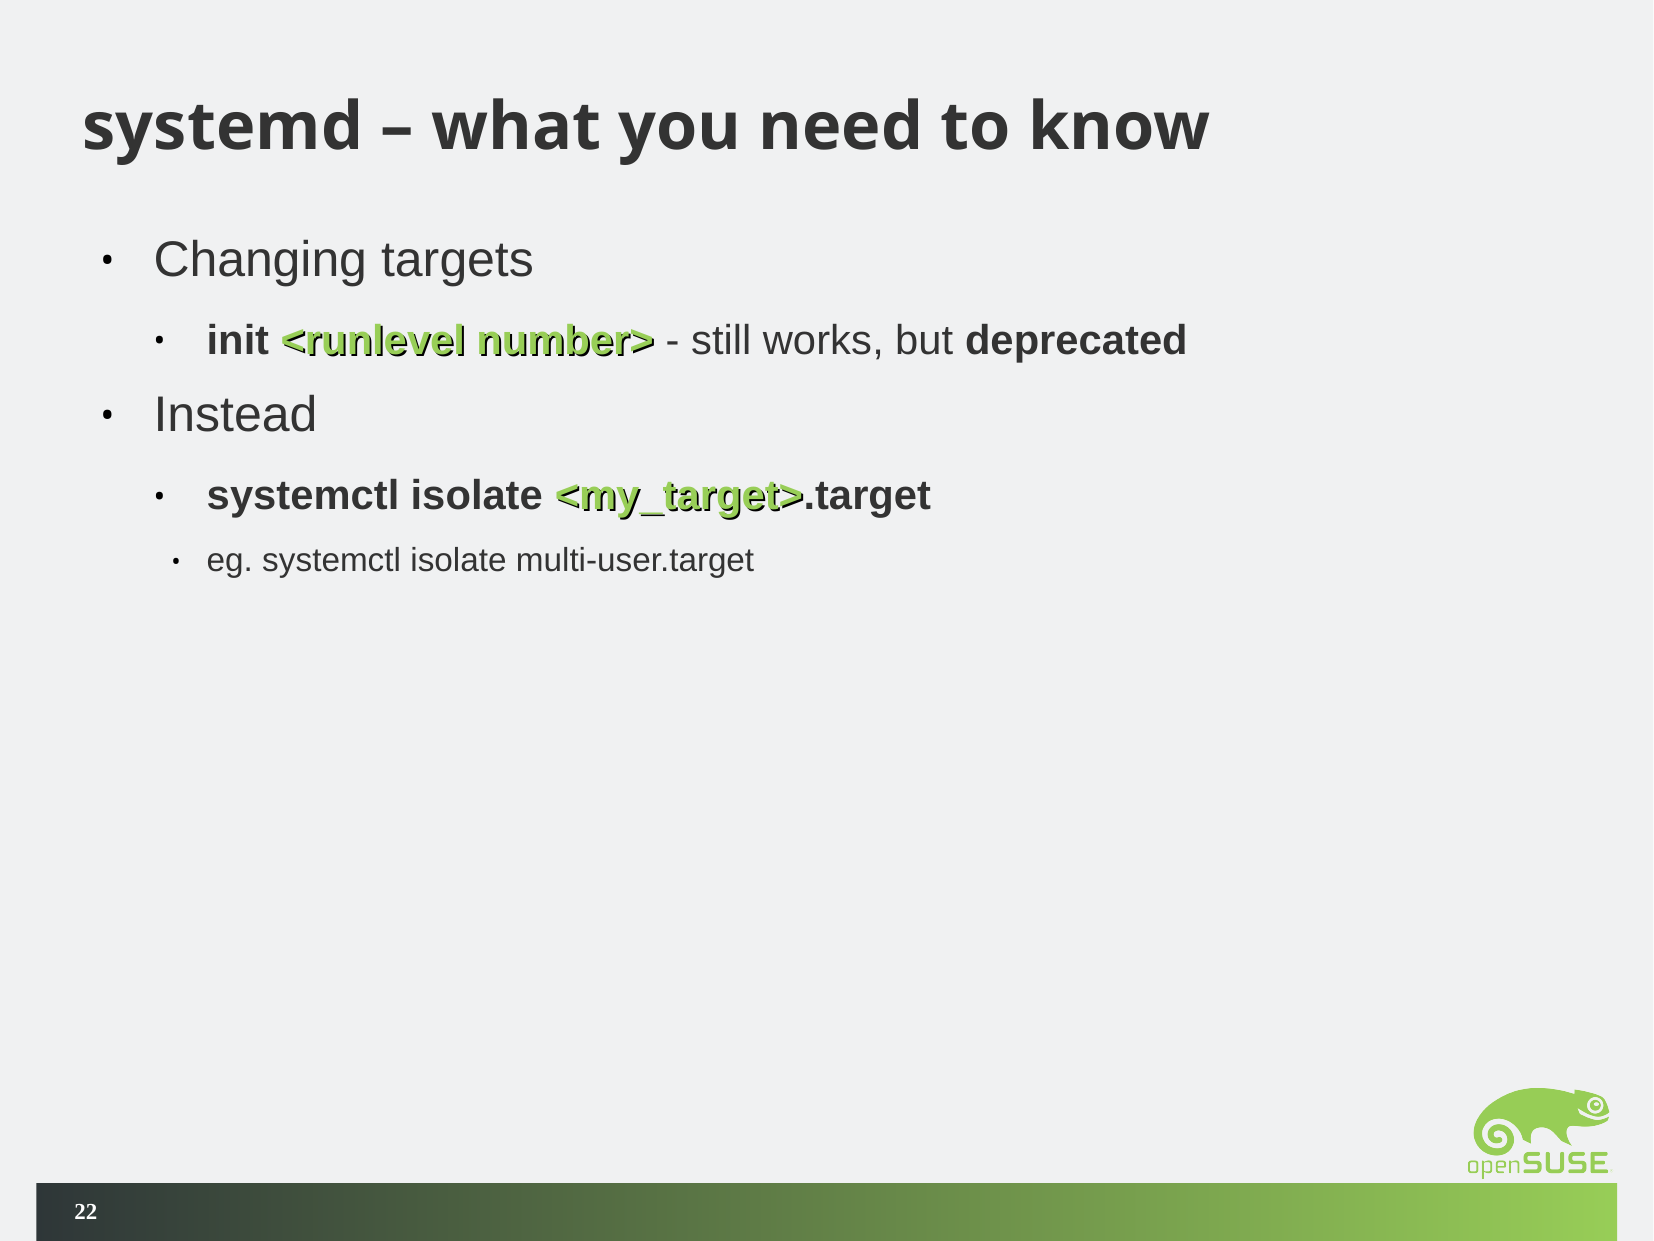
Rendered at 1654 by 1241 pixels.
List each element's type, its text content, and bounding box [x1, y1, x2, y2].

picture [0, 0, 1654, 1241]
list Changing targets init <runlevel number> - still works, but deprecated Instead systemctl isolate <my_target>.target eg. systemctl isolate multi-user.target [82, 231, 1571, 951]
title systemd – what you need to know [82, 49, 1571, 198]
